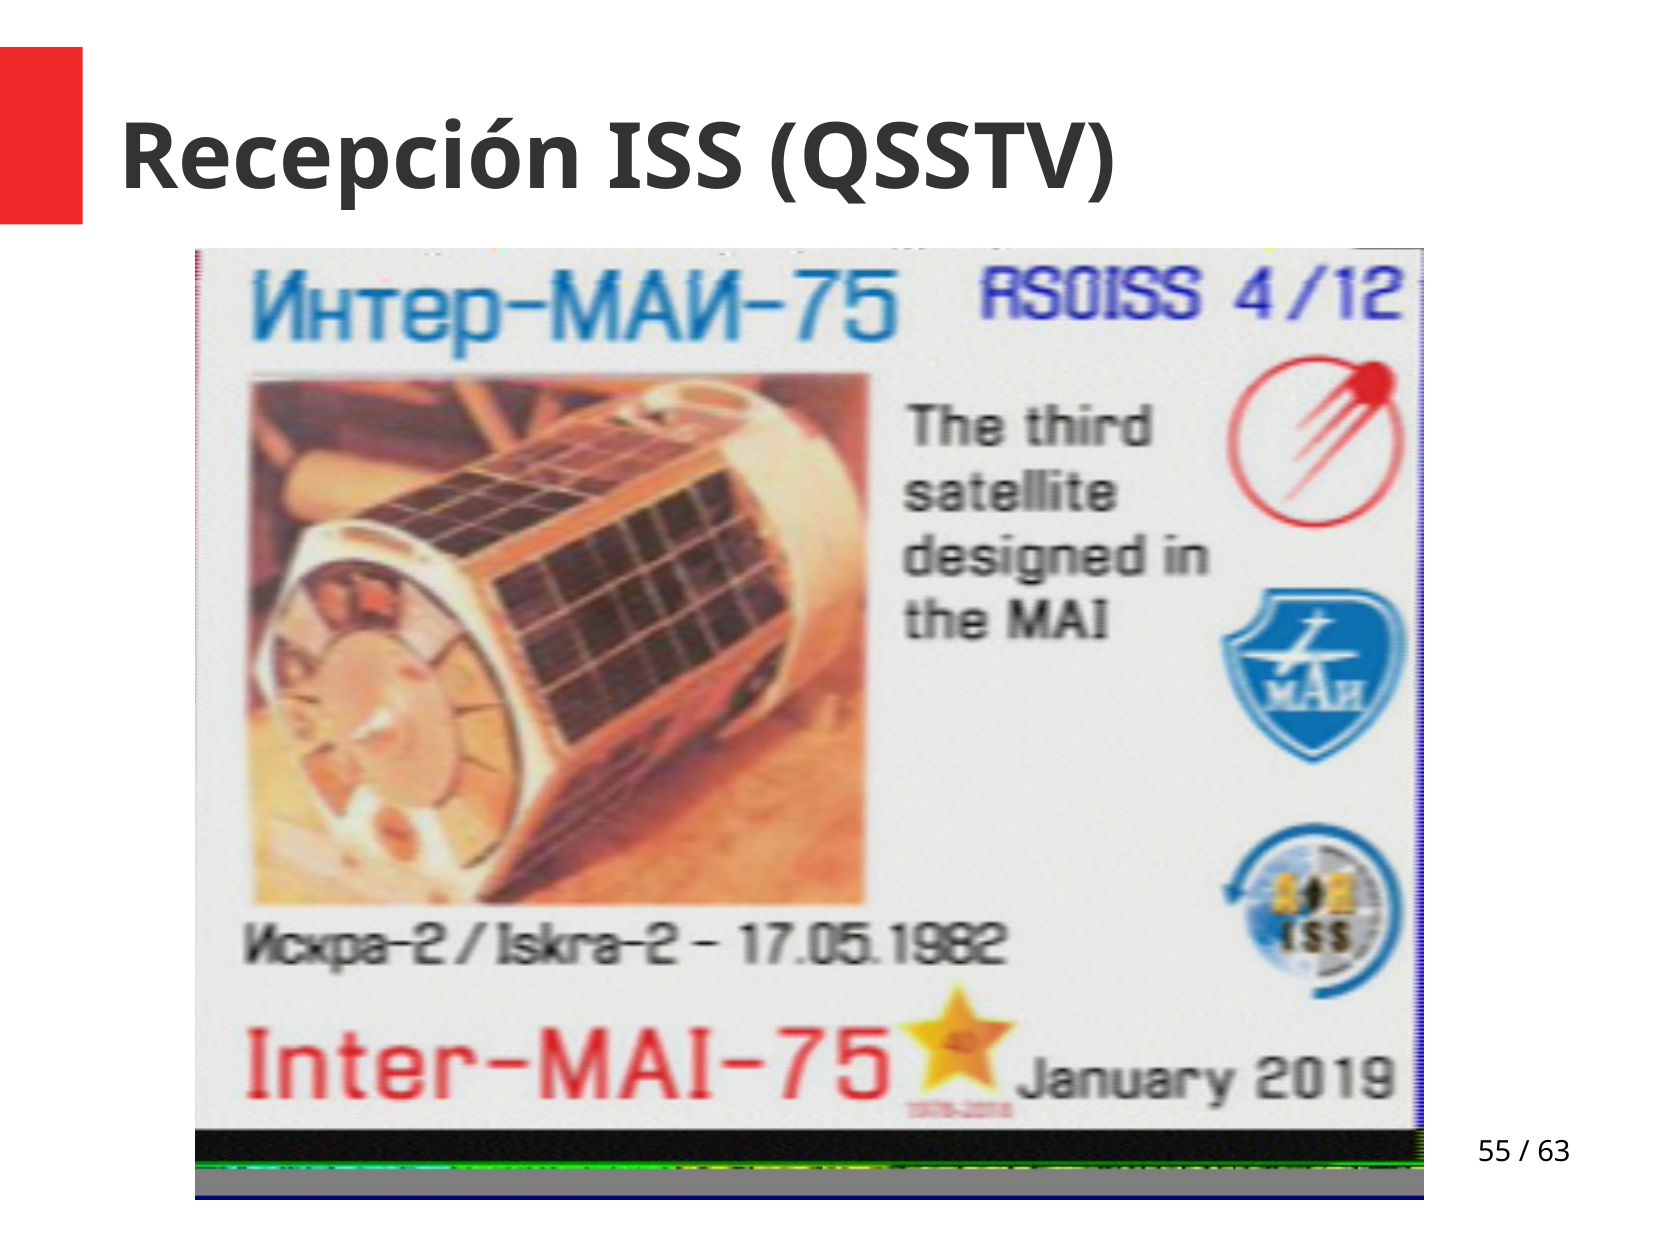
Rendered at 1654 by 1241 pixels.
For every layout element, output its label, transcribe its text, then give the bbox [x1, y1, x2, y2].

title Recepción ISS (QSSTV) [118, 49, 1571, 257]
picture [195, 248, 1424, 1201]
